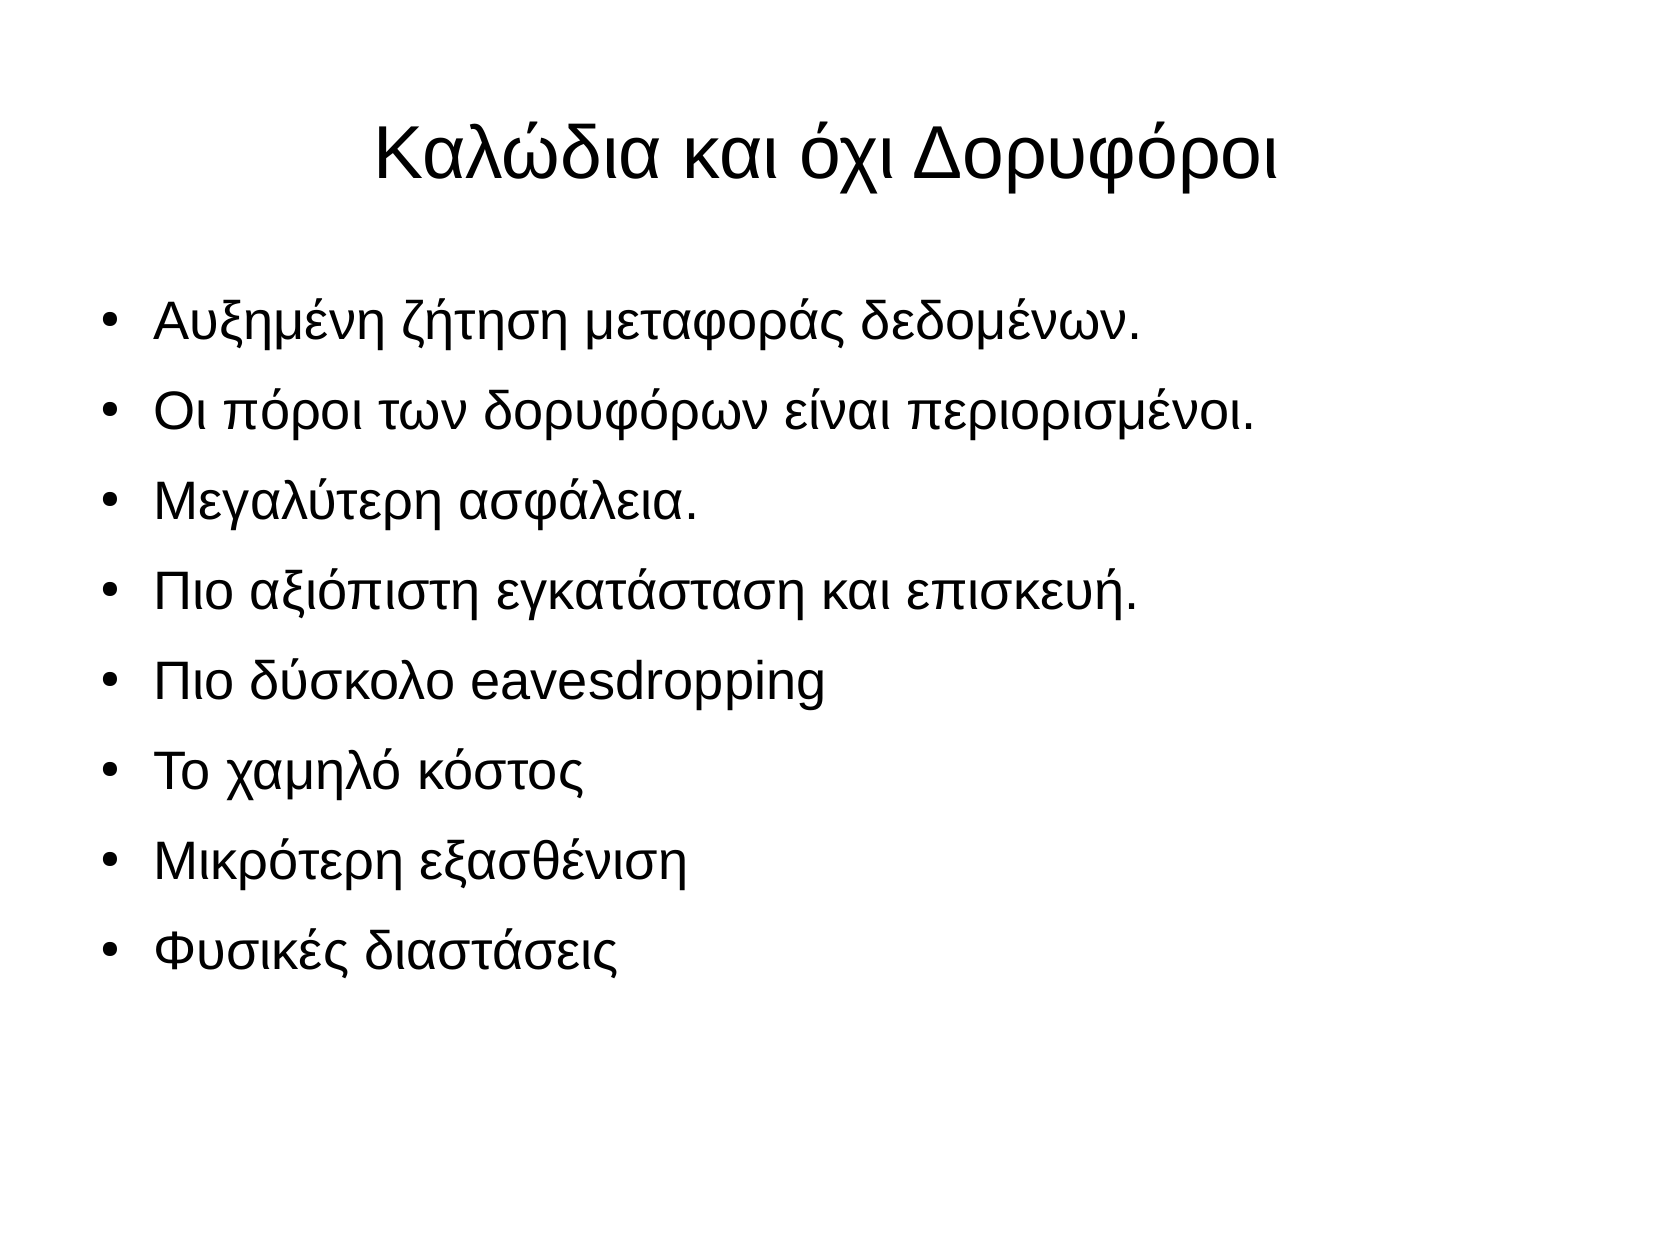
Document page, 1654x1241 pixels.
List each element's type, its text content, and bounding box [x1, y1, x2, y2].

list Αυξημένη ζήτηση μεταφοράς δεδομένων. Οι πόροι των δορυφόρων είναι περιορισμένοι. Μεγαλύτερη ασφάλεια. Πιο αξιόπιστη εγκατάσταση και επισκευή. Πιο δύσκολο eavesdropping Το χαμηλό κόστος Μικρότερη εξασθένιση Φυσικές διαστάσεις [82, 290, 1571, 1109]
title Καλώδια και όχι Δορυφόροι [82, 49, 1571, 257]
